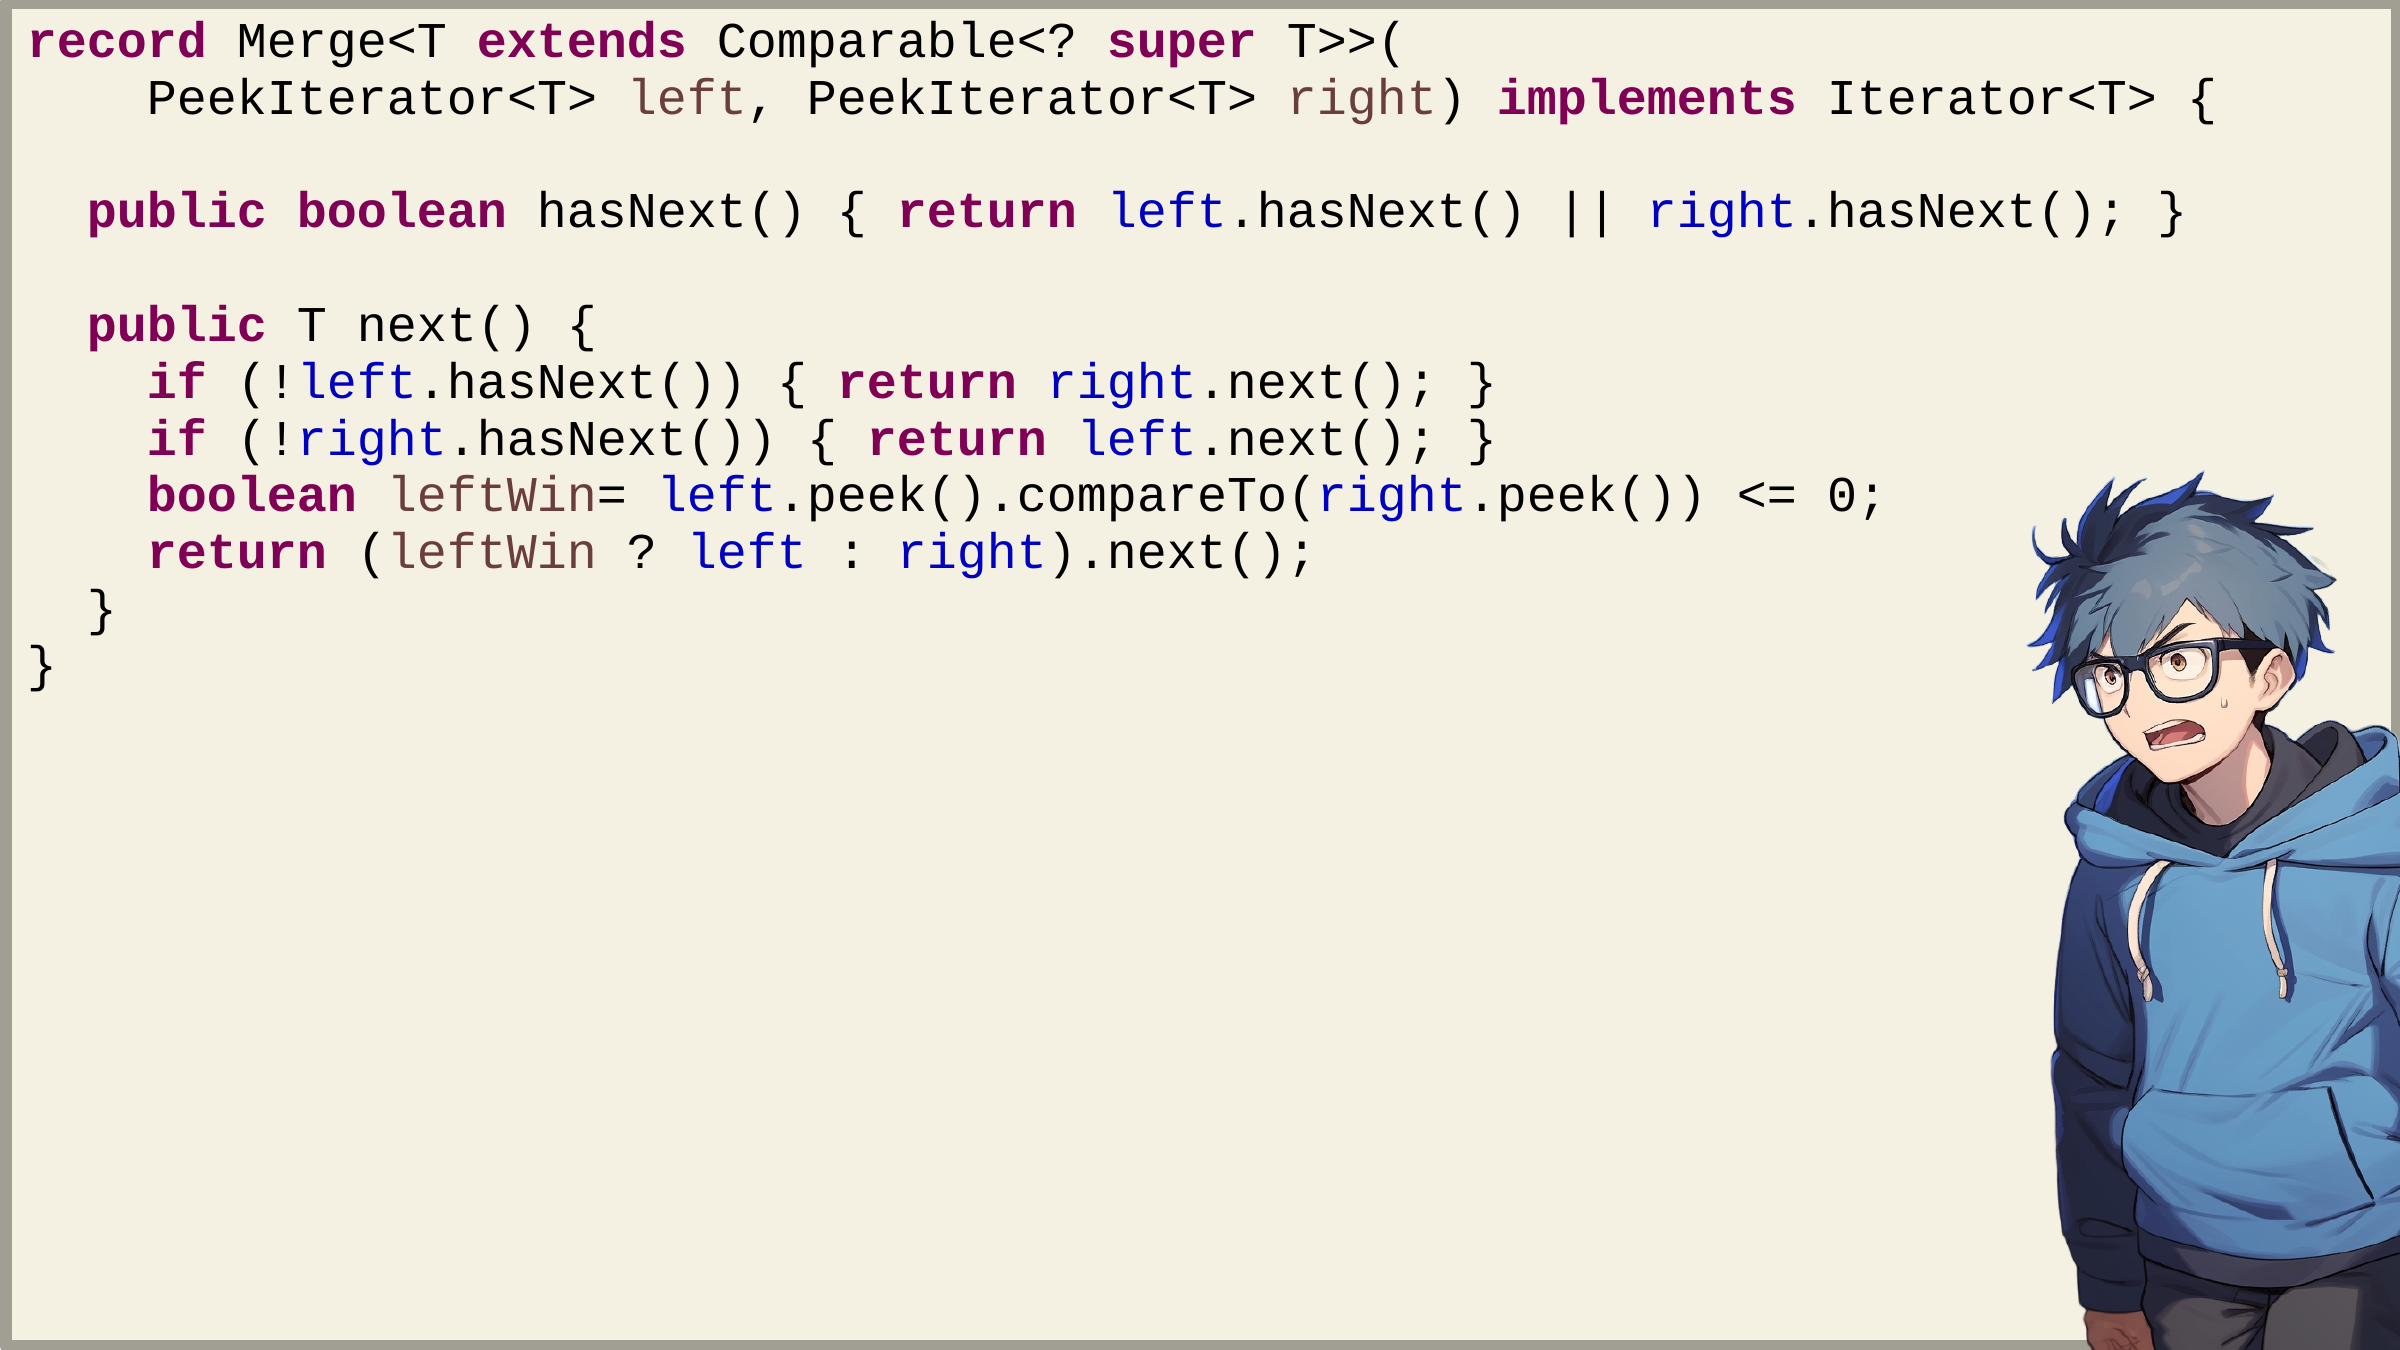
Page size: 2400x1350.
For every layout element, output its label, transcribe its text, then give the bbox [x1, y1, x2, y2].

picture [1961, 447, 2400, 1350]
text_box record Merge<T extends Comparable<? super T>>( PeekIterator<T> left, PeekIterator<T> right) implements Iterator<T> { public boolean hasNext() { return left.hasNext() || right.hasNext(); } public T next() { if (!left.hasNext()) { return right.next(); } if (!right.hasNext()) { return left.next(); } boolean leftWin= left.peek().compareTo(right.peek()) <= 0; return (leftWin ? left : right).next(); } } [5, 2, 2398, 1346]
